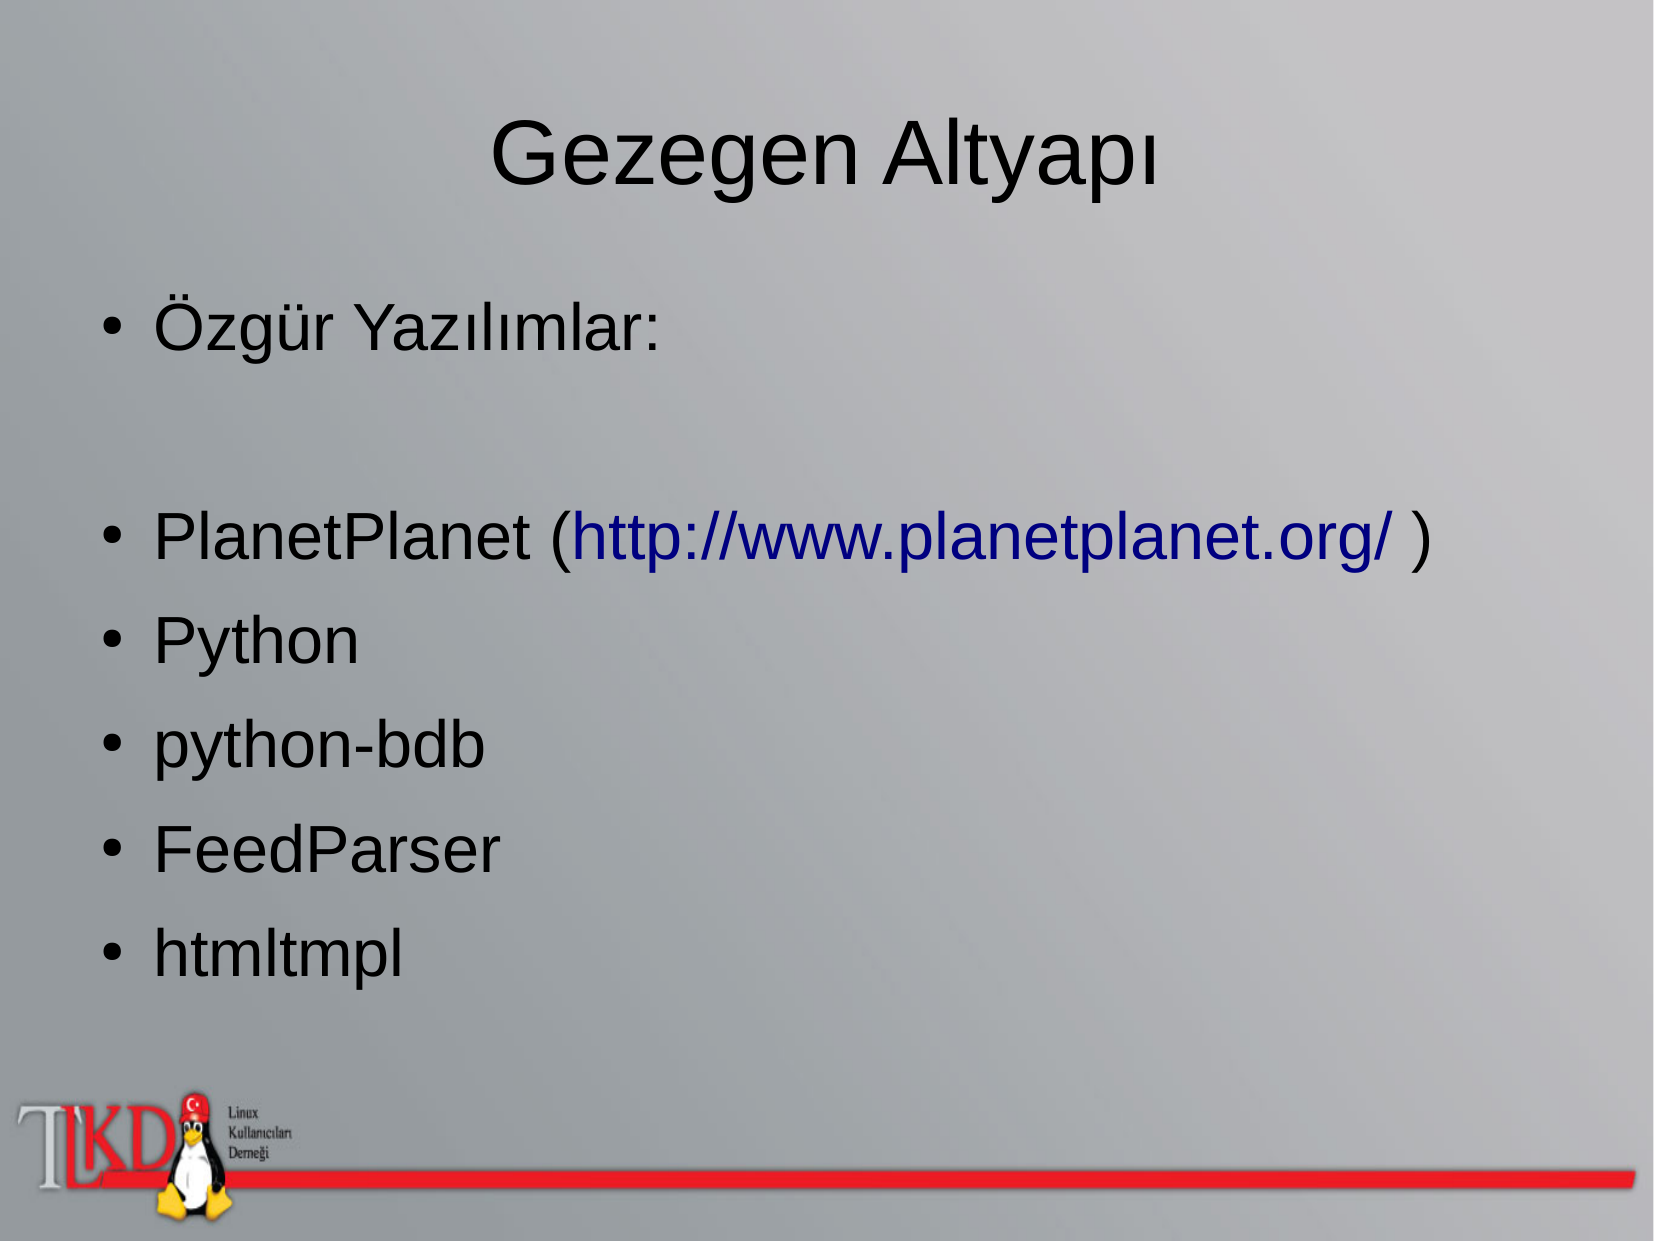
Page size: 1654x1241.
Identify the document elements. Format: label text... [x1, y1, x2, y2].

picture [0, 0, 1654, 1241]
title Gezegen Altyapı [82, 56, 1571, 250]
list Özgür Yazılımlar: PlanetPlanet (http://www.planetplanet.org/ ) Python python-bdb FeedParser htmltmpl [82, 290, 1571, 1094]
